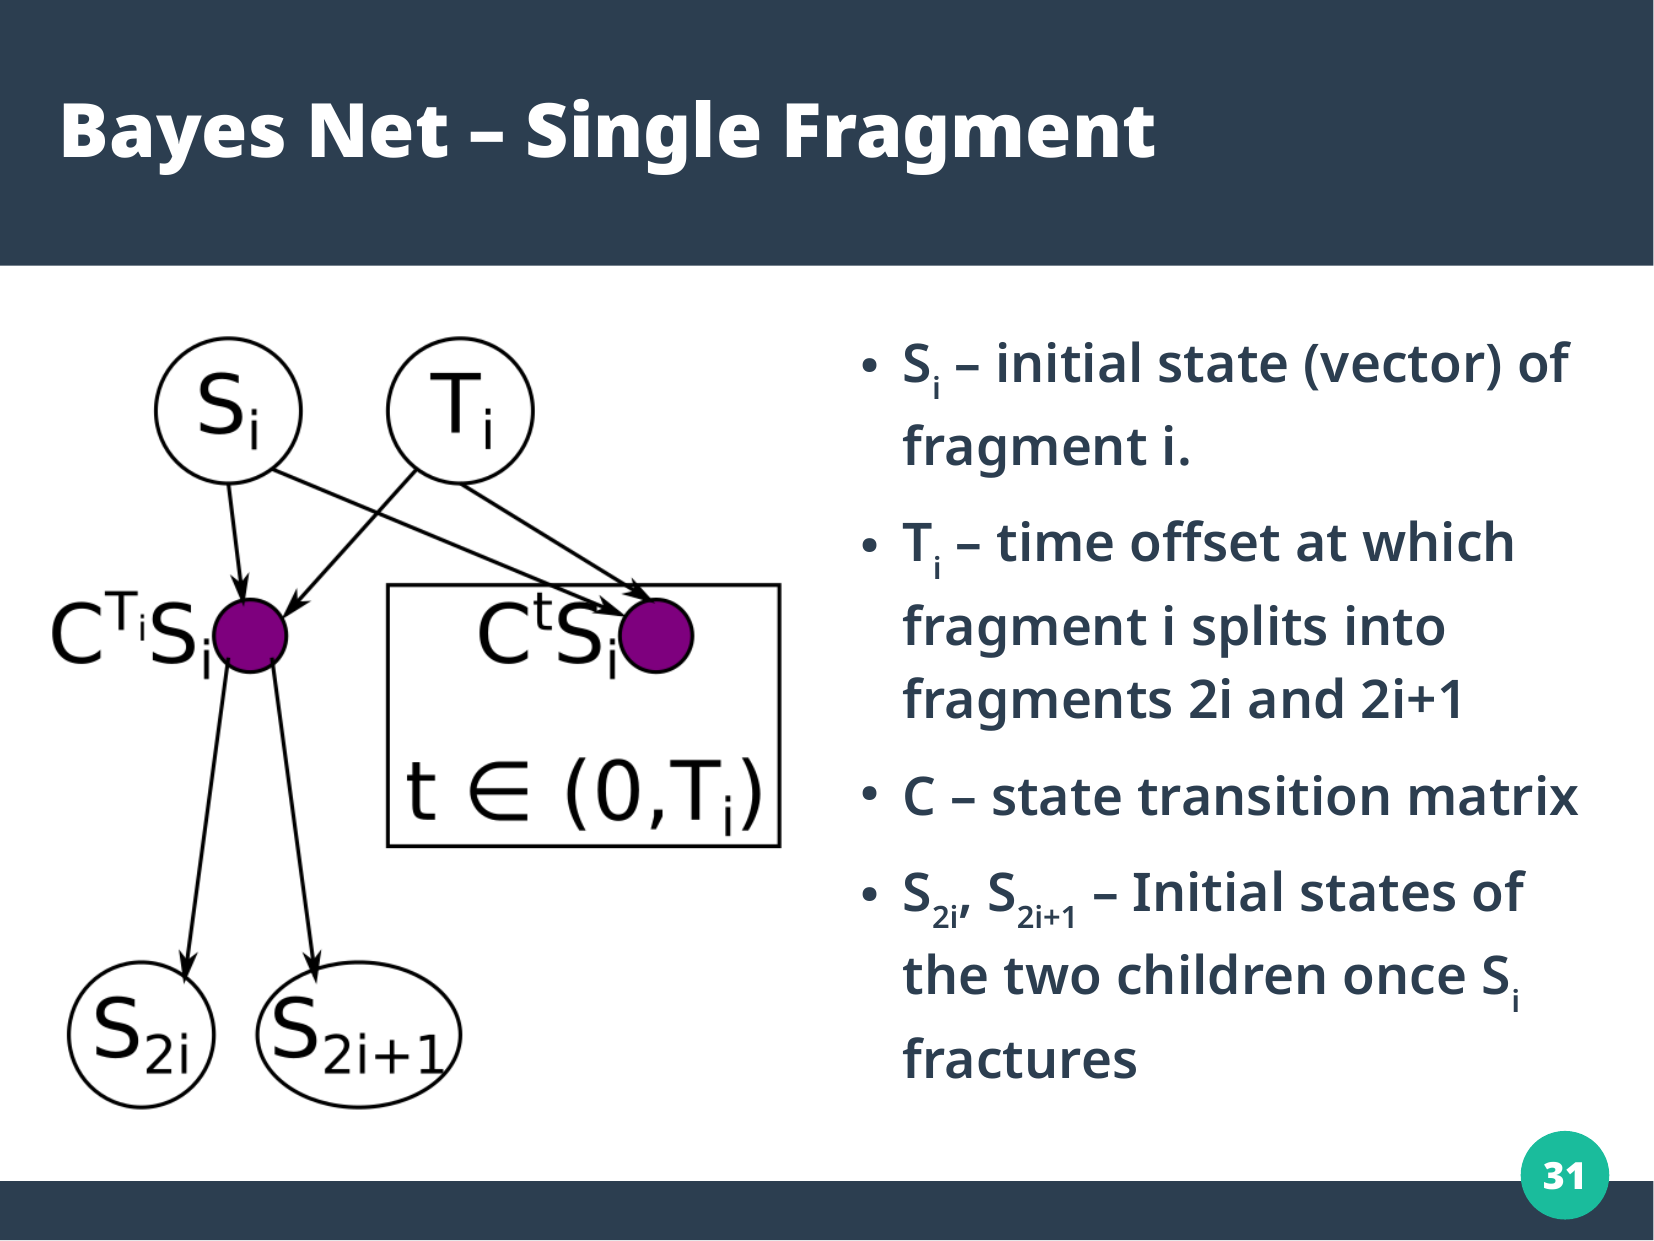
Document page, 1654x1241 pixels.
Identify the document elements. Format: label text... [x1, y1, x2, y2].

list Si – initial state (vector) of fragment i. Ti – time offset at which fragment i splits into fragments 2i and 2i+1 C – state transition matrix S2i, S2i+1 – Initial states of the two children once Si fractures [845, 324, 1596, 1152]
title Bayes Net – Single Fragment [59, 49, 1595, 207]
picture [40, 324, 794, 1122]
